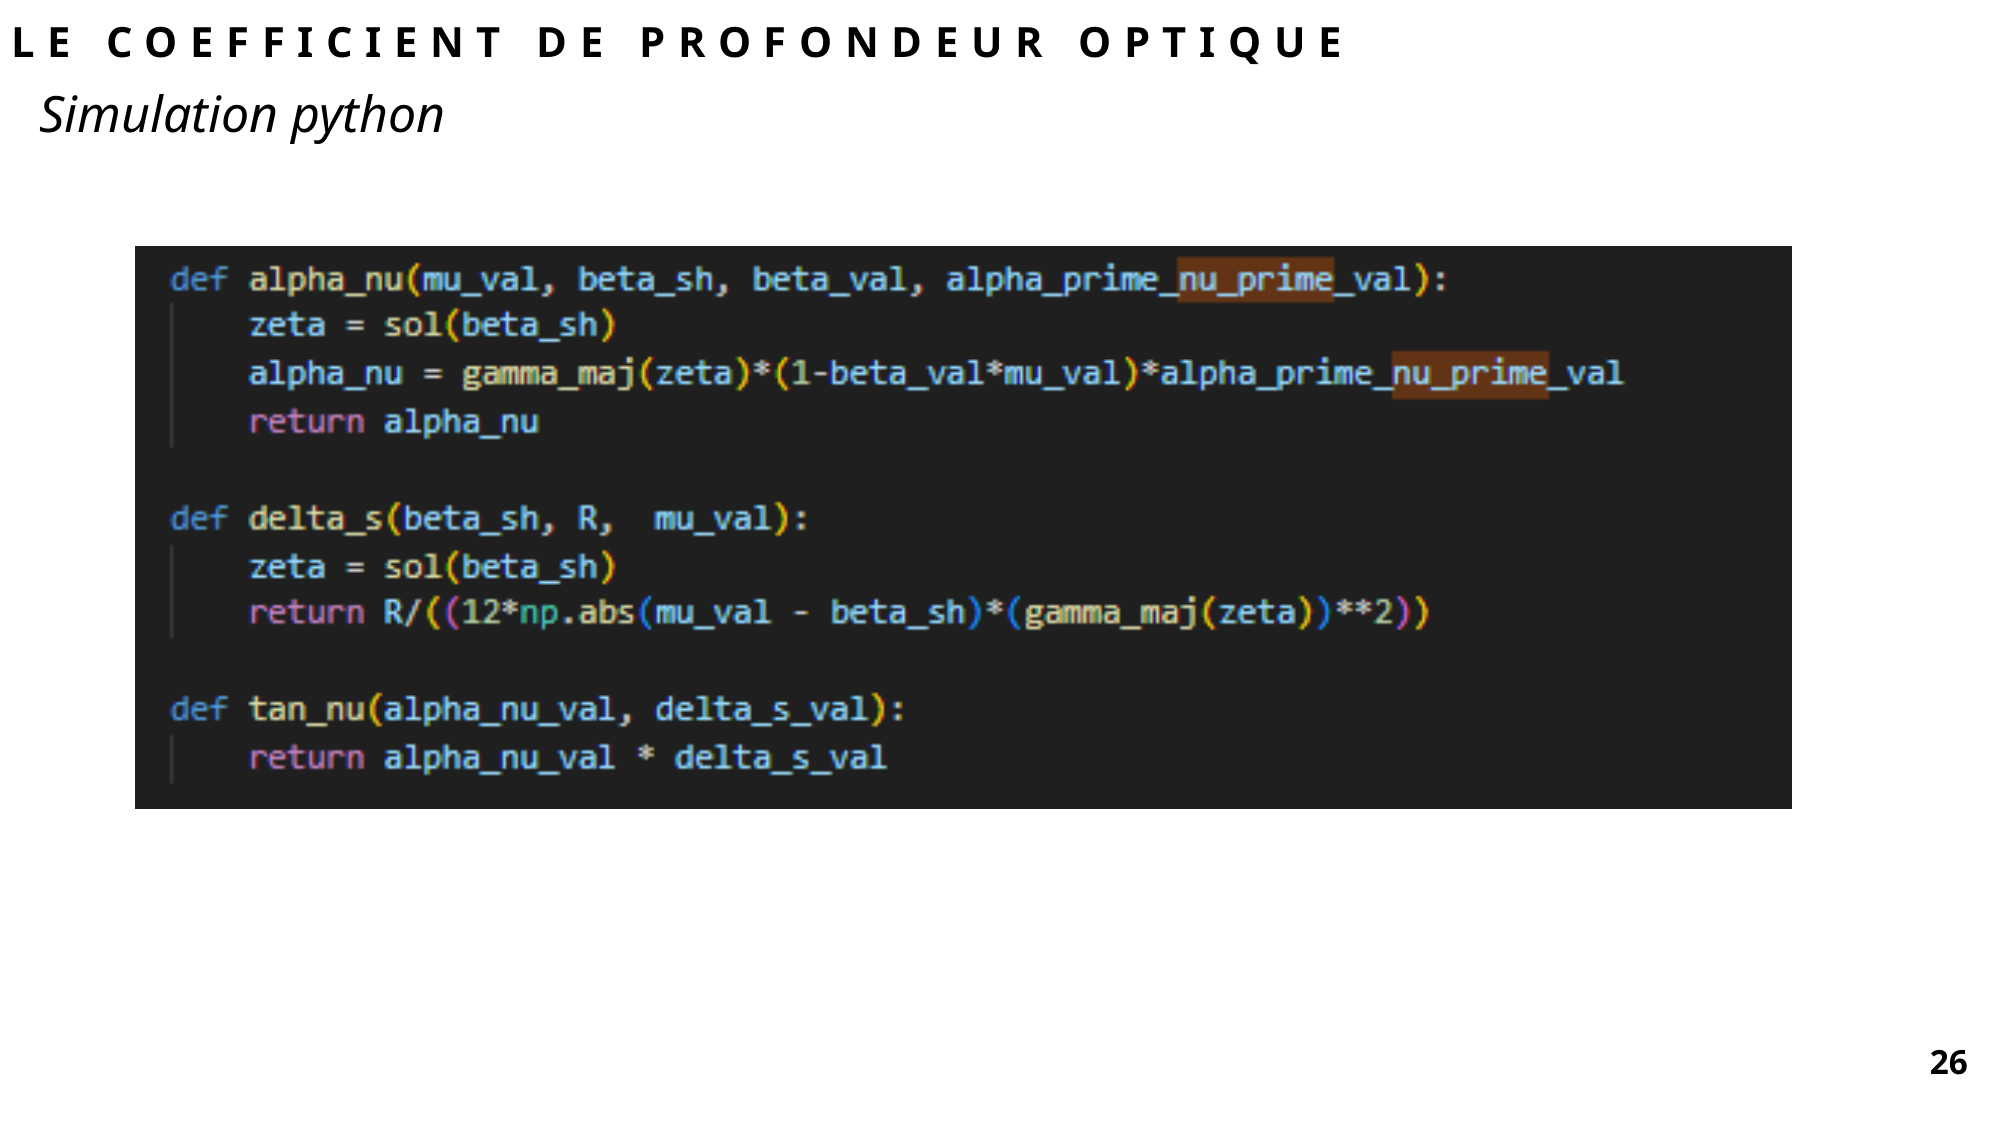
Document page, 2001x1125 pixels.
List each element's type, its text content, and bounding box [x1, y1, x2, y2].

title Le coefficient de profondeur optique [0, 0, 1989, 74]
text_box <numéro> [1897, 1028, 2000, 1099]
picture [135, 246, 1792, 809]
text_box Simulation python [24, 74, 1649, 150]
